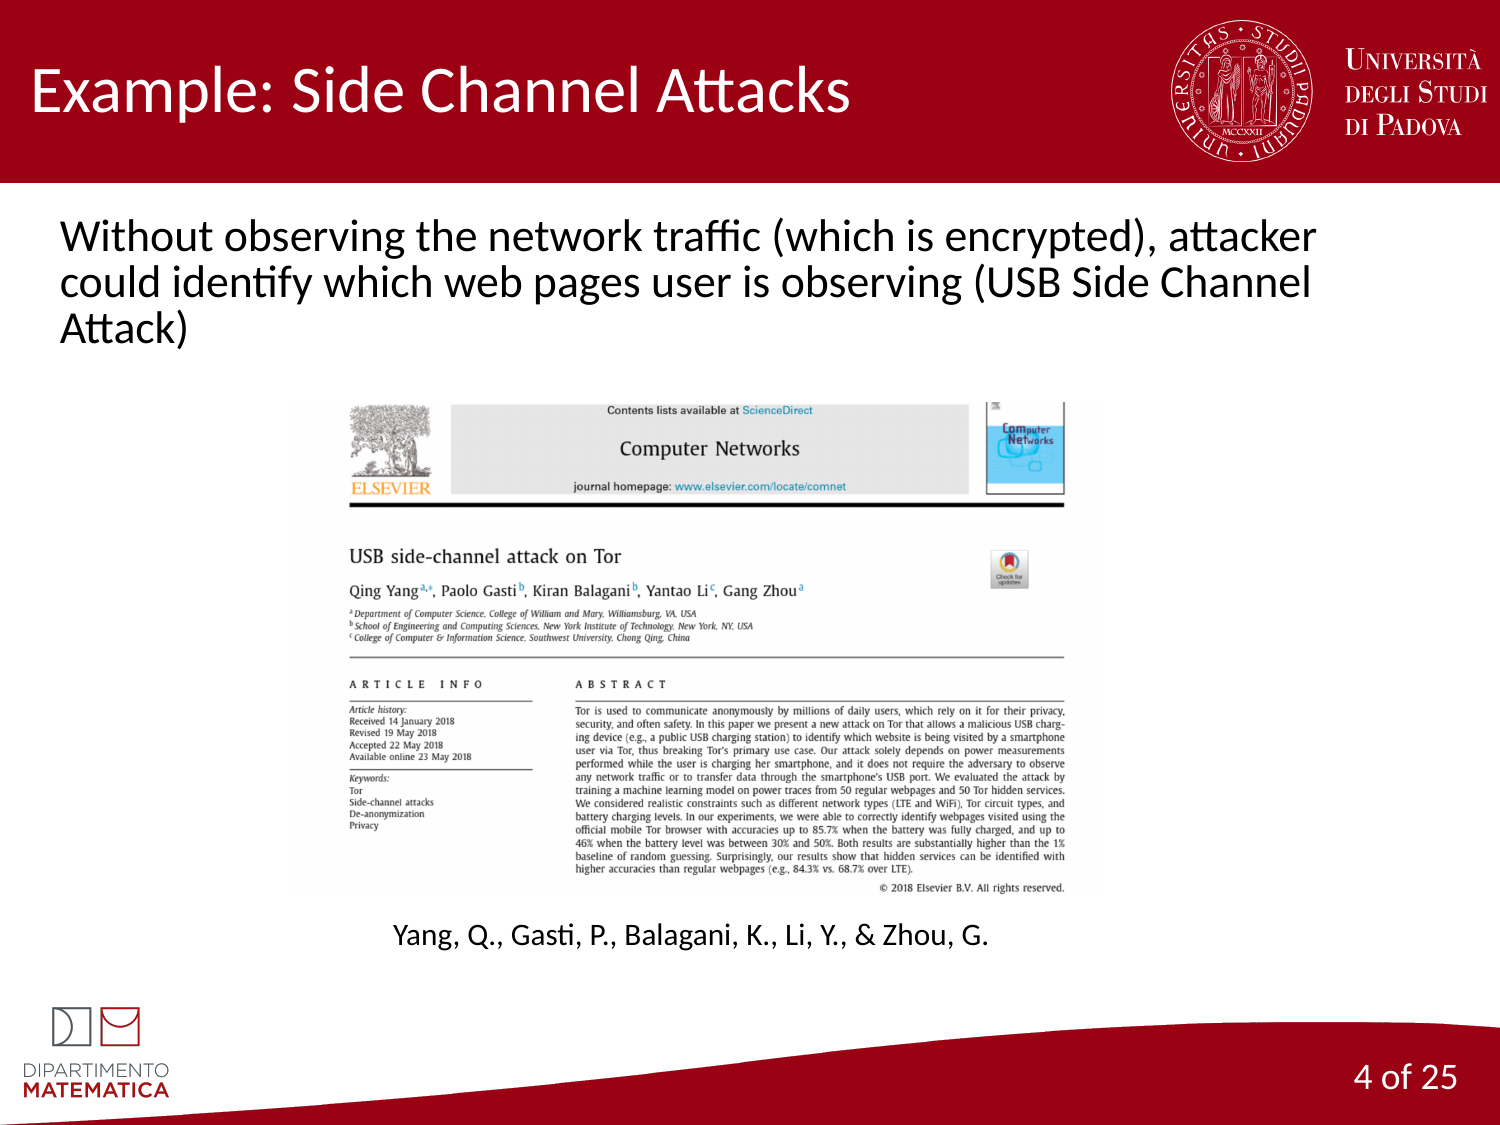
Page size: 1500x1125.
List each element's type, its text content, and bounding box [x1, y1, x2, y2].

text_box Yang, Q., Gasti, P., Balagani, K., Li, Y., & Zhou, G. [378, 915, 1294, 976]
title Example: Side Channel Attacks [0, 0, 1159, 183]
picture [293, 402, 1105, 895]
slide_number <number> of 25 [1136, 1044, 1474, 1104]
picture [1171, 20, 1487, 162]
text_box Without observing the network traffic (which is encrypted), attacker could identify which web pages user is observing (USB Side Channel Attack) [45, 210, 1441, 423]
picture [0, 1007, 1500, 1125]
